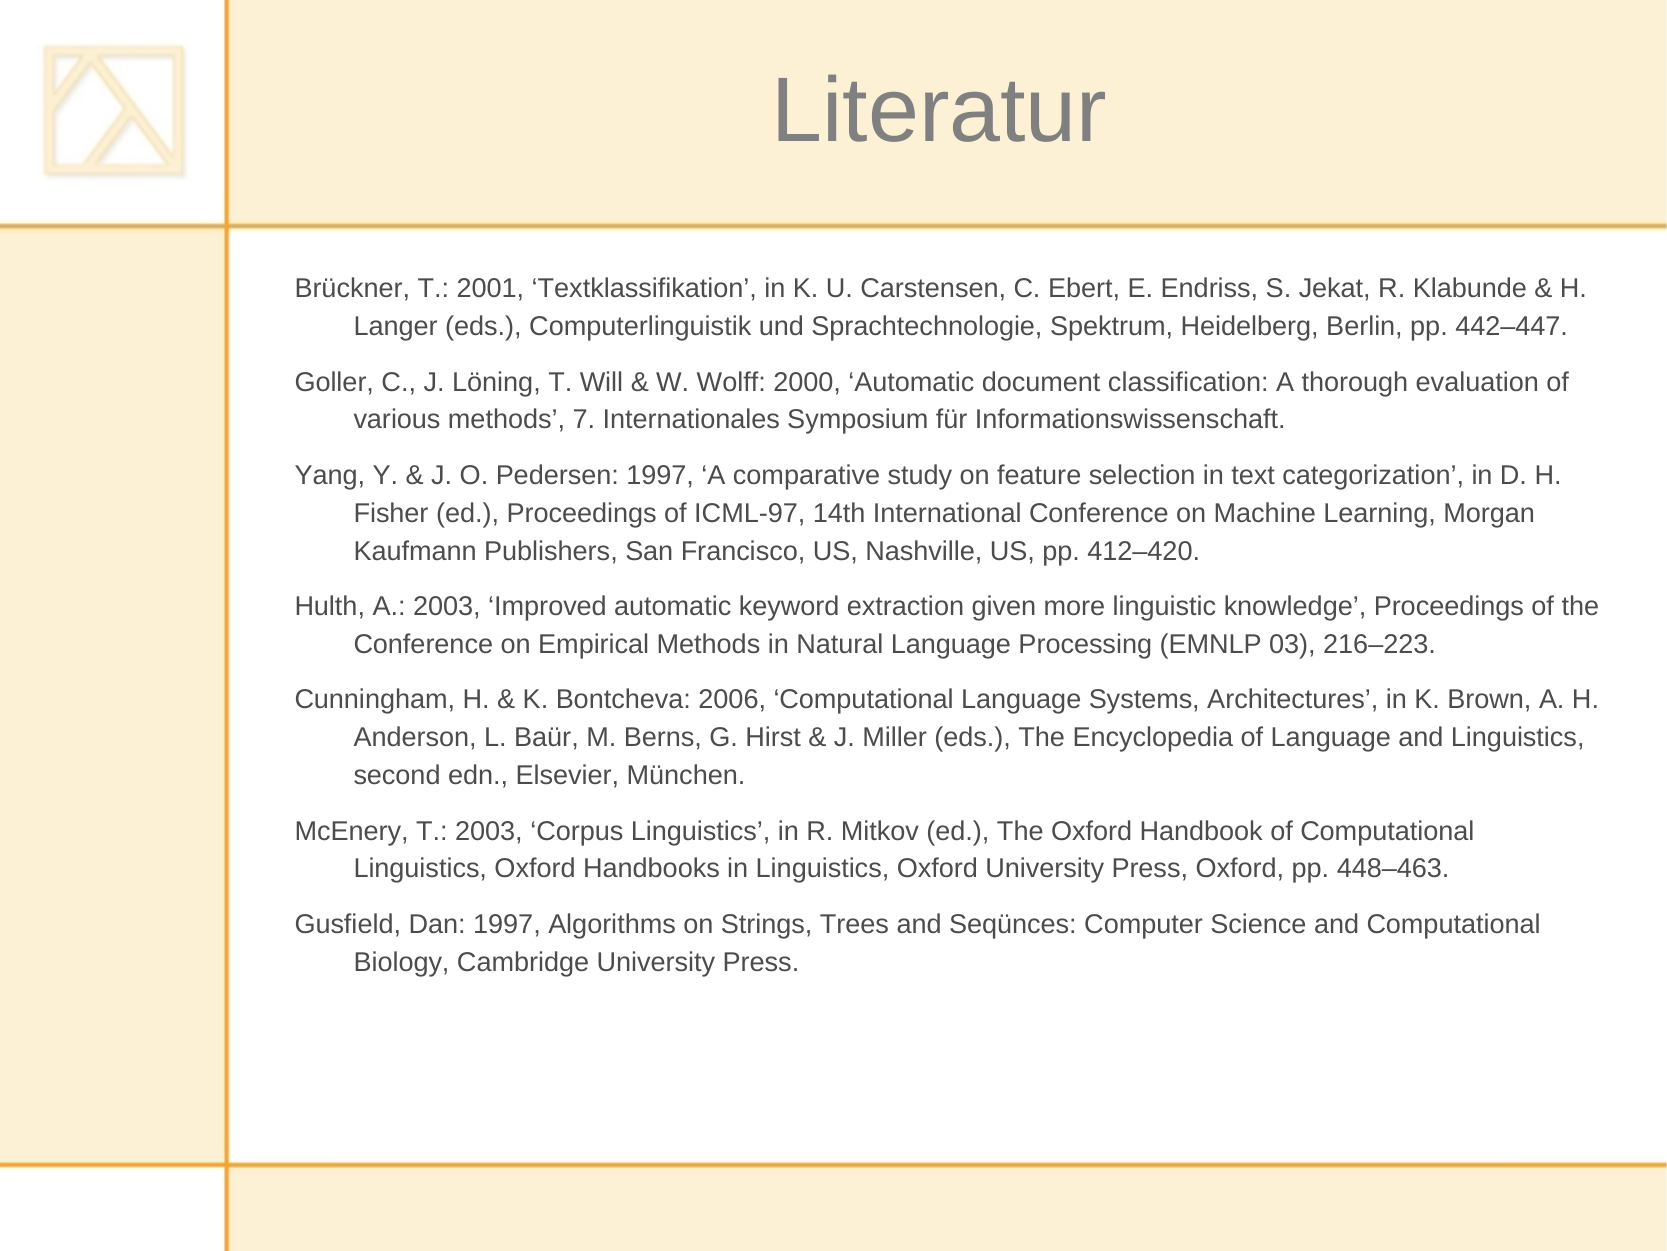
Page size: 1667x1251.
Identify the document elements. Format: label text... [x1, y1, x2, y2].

picture [0, 0, 1667, 1251]
title Literatur [268, 0, 1611, 238]
list Brückner, T.: 2001, ‘Textklassifikation’, in K. U. Carstensen, C. Ebert, E. Endriss, S. Jekat, R. Klabunde & H. Langer (eds.), Computerlinguistik und Sprachtechnologie, Spektrum, Heidelberg, Berlin, pp. 442–447. Goller, C., J. Löning, T. Will & W. Wolff: 2000, ‘Automatic document classification: A thorough evaluation of various methods’, 7. Internationales Symposium für Informationswissenschaft. Yang, Y. & J. O. Pedersen: 1997, ‘A comparative study on feature selection in text categorization’, in D. H. Fisher (ed.), Proceedings of ICML-97, 14th International Conference on Machine Learning, Morgan Kaufmann Publishers, San Francisco, US, Nashville, US, pp. 412–420. Hulth, A.: 2003, ‘Improved automatic keyword extraction given more linguistic knowledge’, Proceedings of the Conference on Empirical Methods in Natural Language Processing (EMNLP 03), 216–223. Cunningham, H. & K. Bontcheva: 2006, ‘Computational Language Systems, Architectures’, in K. Brown, A. H. Anderson, L. Baür, M. Berns, G. Hirst & J. Miller (eds.), The Encyclopedia of Language and Linguistics, second edn., Elsevier, München. McEnery, T.: 2003, ‘Corpus Linguistics’, in R. Mitkov (ed.), The Oxford Handbook of Computational Linguistics, Oxford Handbooks in Linguistics, Oxford University Press, Oxford, pp. 448–463. Gusfield, Dan: 1997, Algorithms on Strings, Trees and Seqünces: Computer Science and Computational Biology, Cambridge University Press. [265, 265, 1608, 974]
